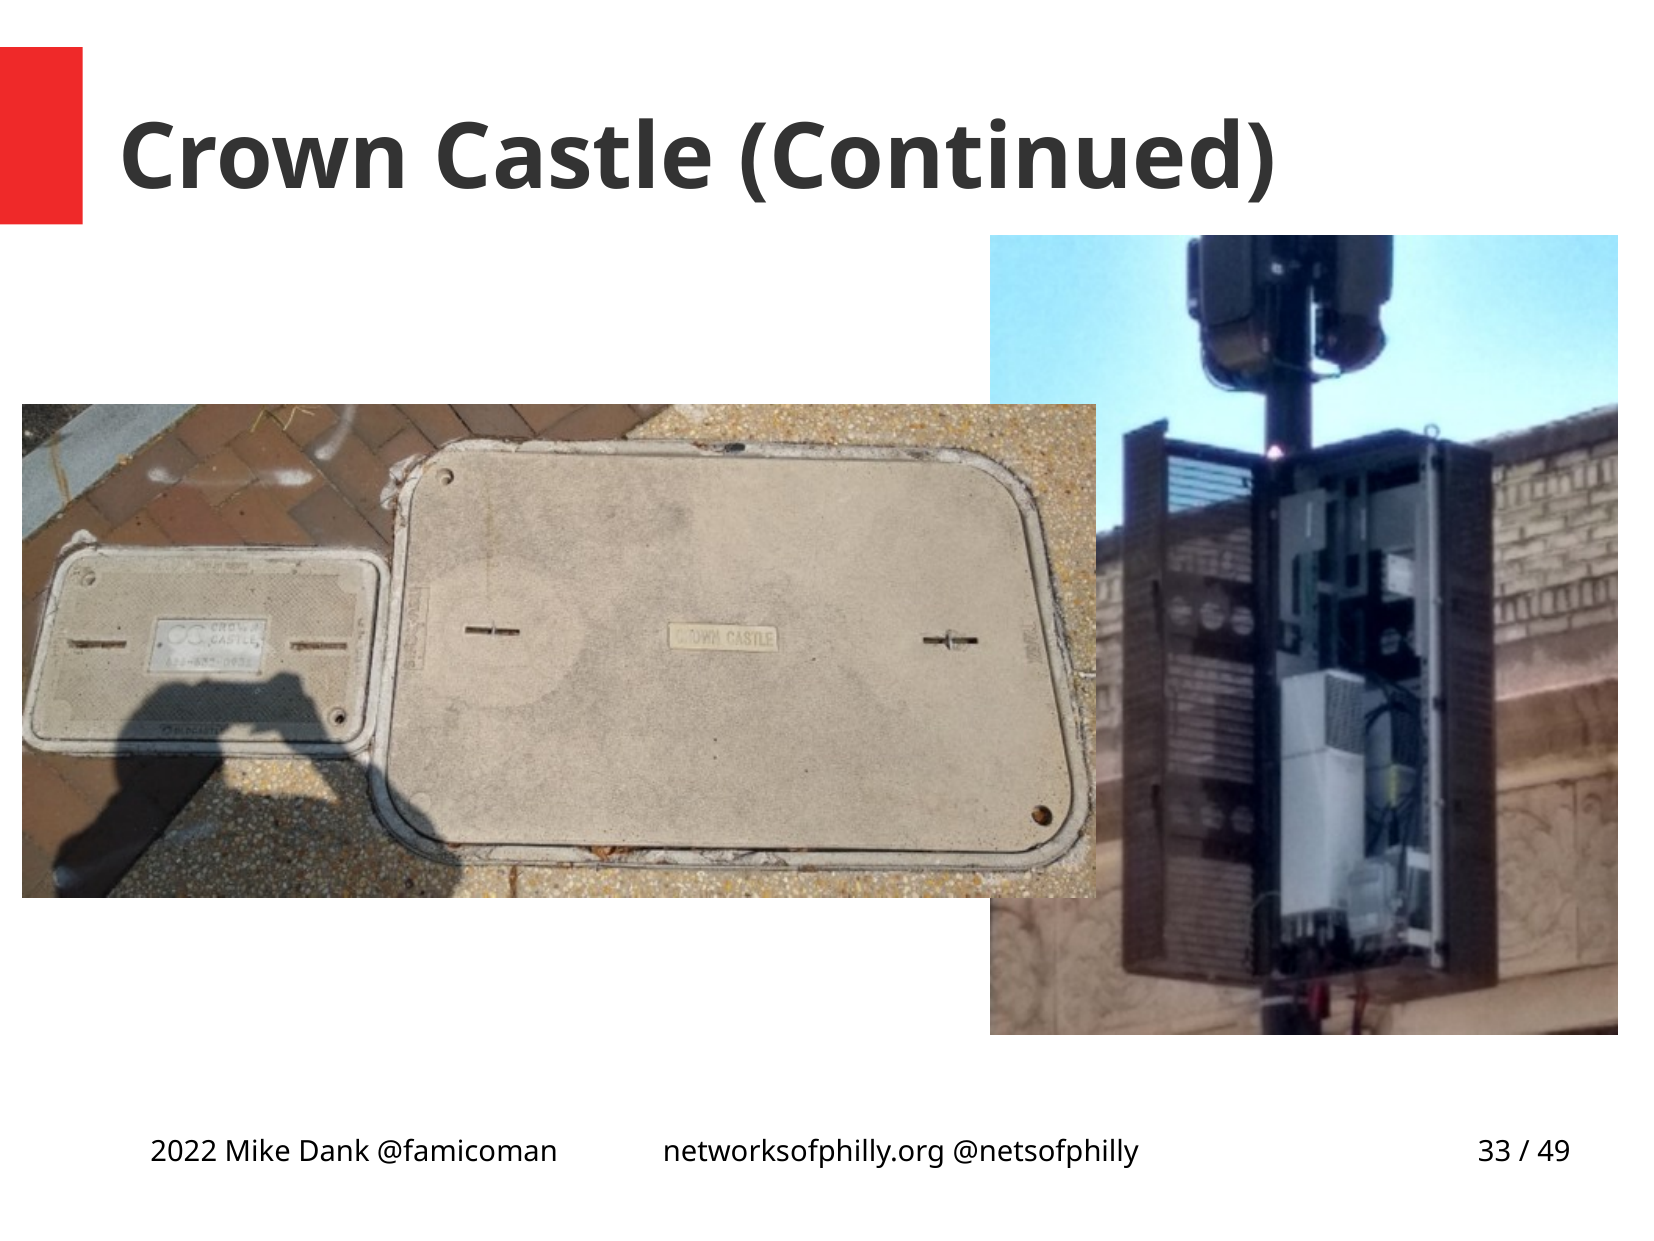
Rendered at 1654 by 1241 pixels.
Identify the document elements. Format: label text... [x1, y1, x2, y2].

picture [22, 235, 1618, 1036]
title Crown Castle (Continued) [118, 49, 1571, 257]
